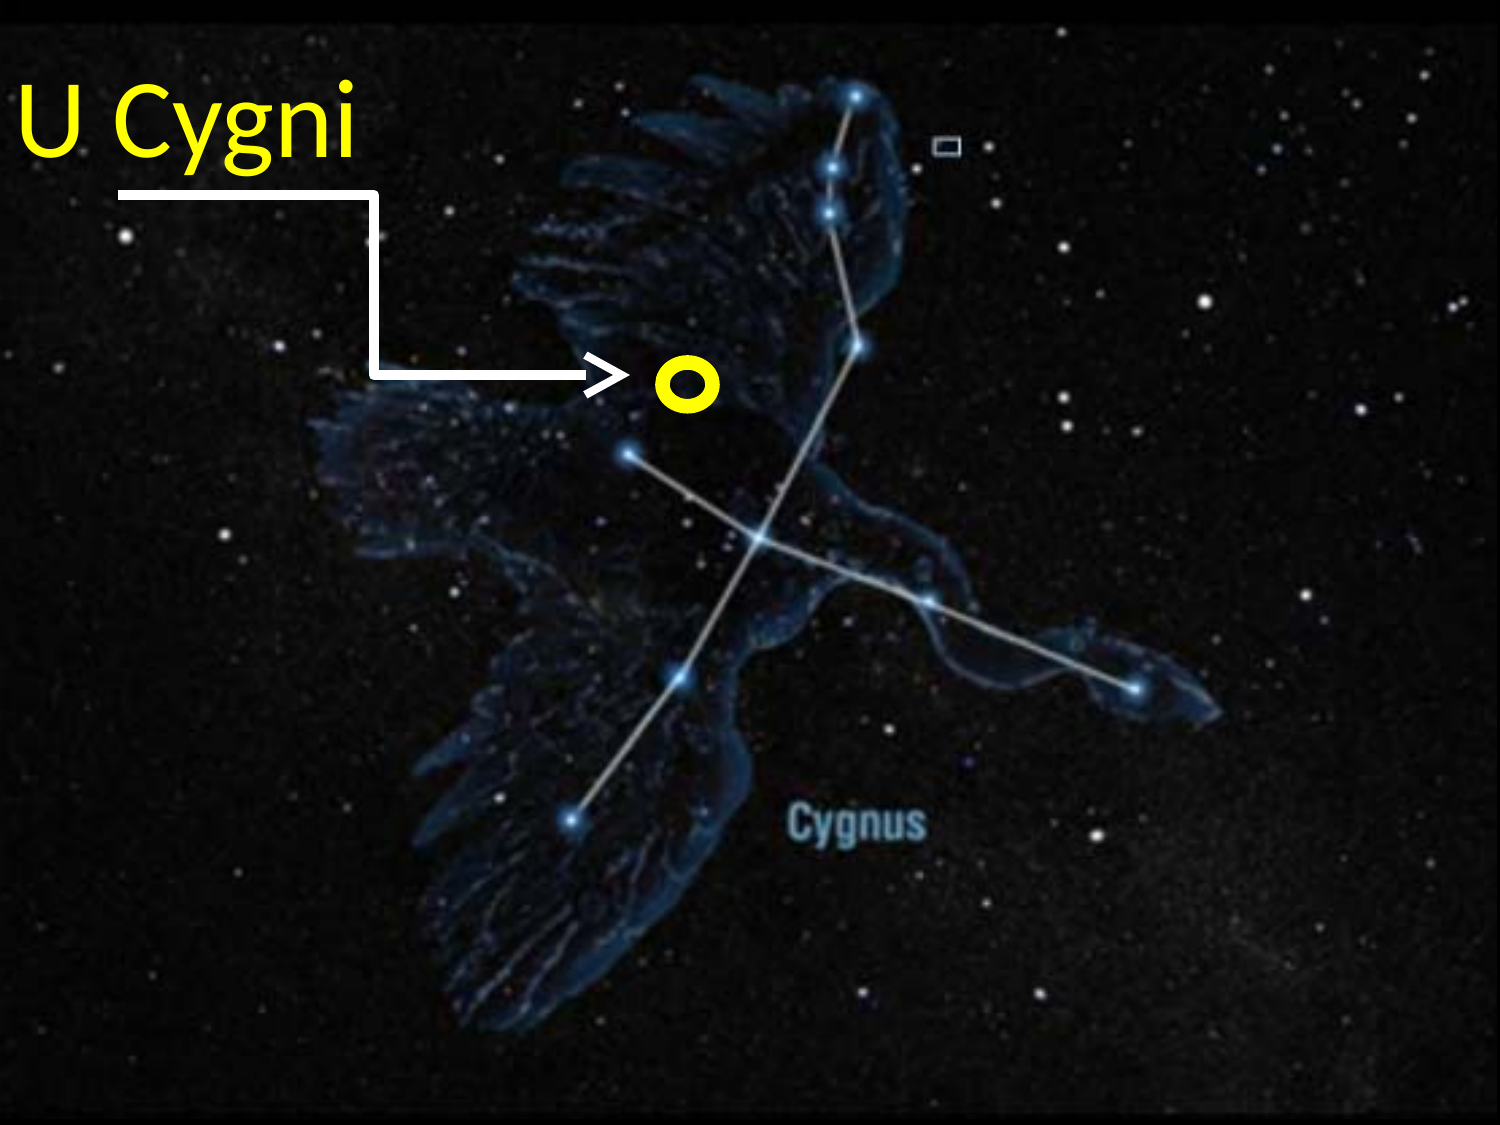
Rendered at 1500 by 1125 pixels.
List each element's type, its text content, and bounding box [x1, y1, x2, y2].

picture [0, 0, 1497, 1119]
text_box U Cygni [0, 37, 1450, 188]
